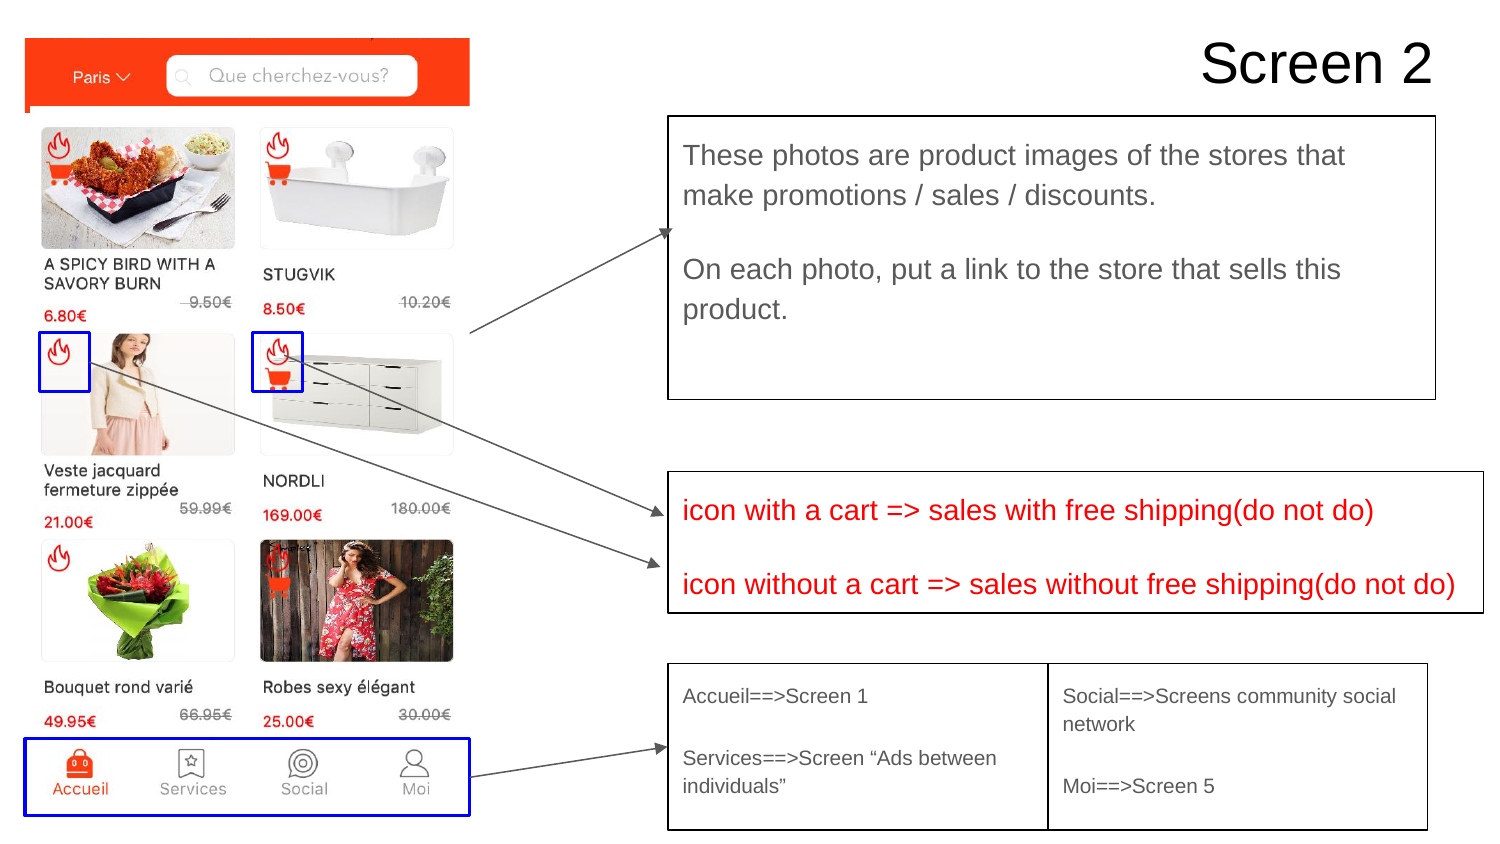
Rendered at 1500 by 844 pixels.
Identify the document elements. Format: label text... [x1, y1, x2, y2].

picture [24, 38, 470, 737]
picture [254, 334, 301, 390]
list Accueil==>Screen 1 Services==>Screen “Ads between individuals” [667, 663, 1047, 830]
picture [41, 334, 88, 390]
list These photos are product images of the stores that make promotions / sales / discounts. On each photo, put a link to the store that sells this product. [667, 116, 1436, 400]
title Screen 2 [51, 9, 1449, 104]
picture [27, 740, 468, 806]
list icon with a cart => sales with free shipping(do not do) icon without a cart => sales without free shipping(do not do) [667, 471, 1484, 613]
list Social==>Screens community social network Moi==>Screen 5 [1047, 663, 1428, 830]
